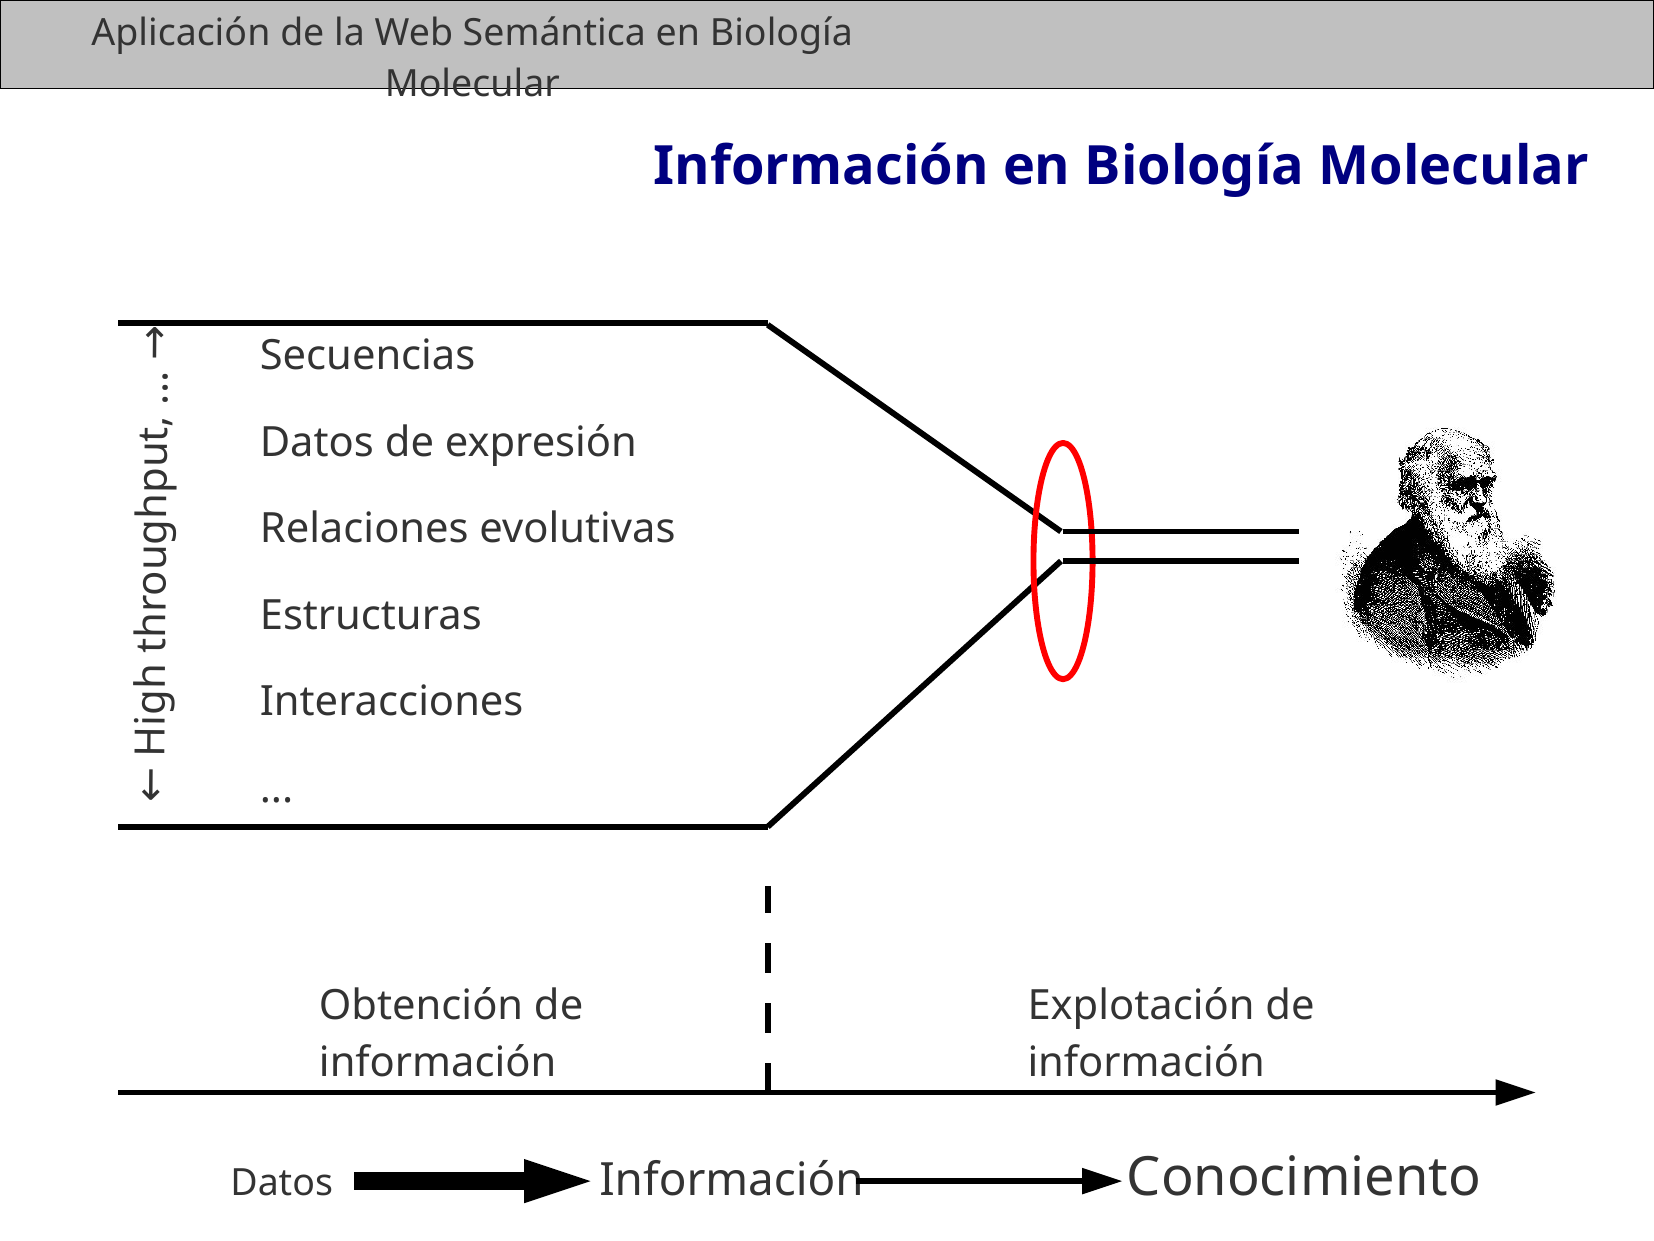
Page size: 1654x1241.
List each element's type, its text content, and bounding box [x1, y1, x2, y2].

text_box Obtención de información [177, 974, 709, 1087]
text_box Secuencias Datos de expresión Relaciones evolutivas Estructuras Interacciones ... [192, 324, 768, 827]
text_box ← High throughput, ... → [118, 324, 196, 945]
text_box Datos Información Conocimiento [88, 1137, 1595, 1211]
text_box [0, 0, 1654, 89]
text_box Secuencias Datos de expresión Relaciones evolutivas Estructuras Interacciones ... [118, 324, 123, 827]
text_box Explotación de información [885, 974, 1418, 1087]
text_box Aplicación de la Web Semántica en Biología Molecular [0, 23, 945, 89]
text_box Información en Biología Molecular [590, 125, 1654, 202]
picture [1328, 413, 1573, 702]
